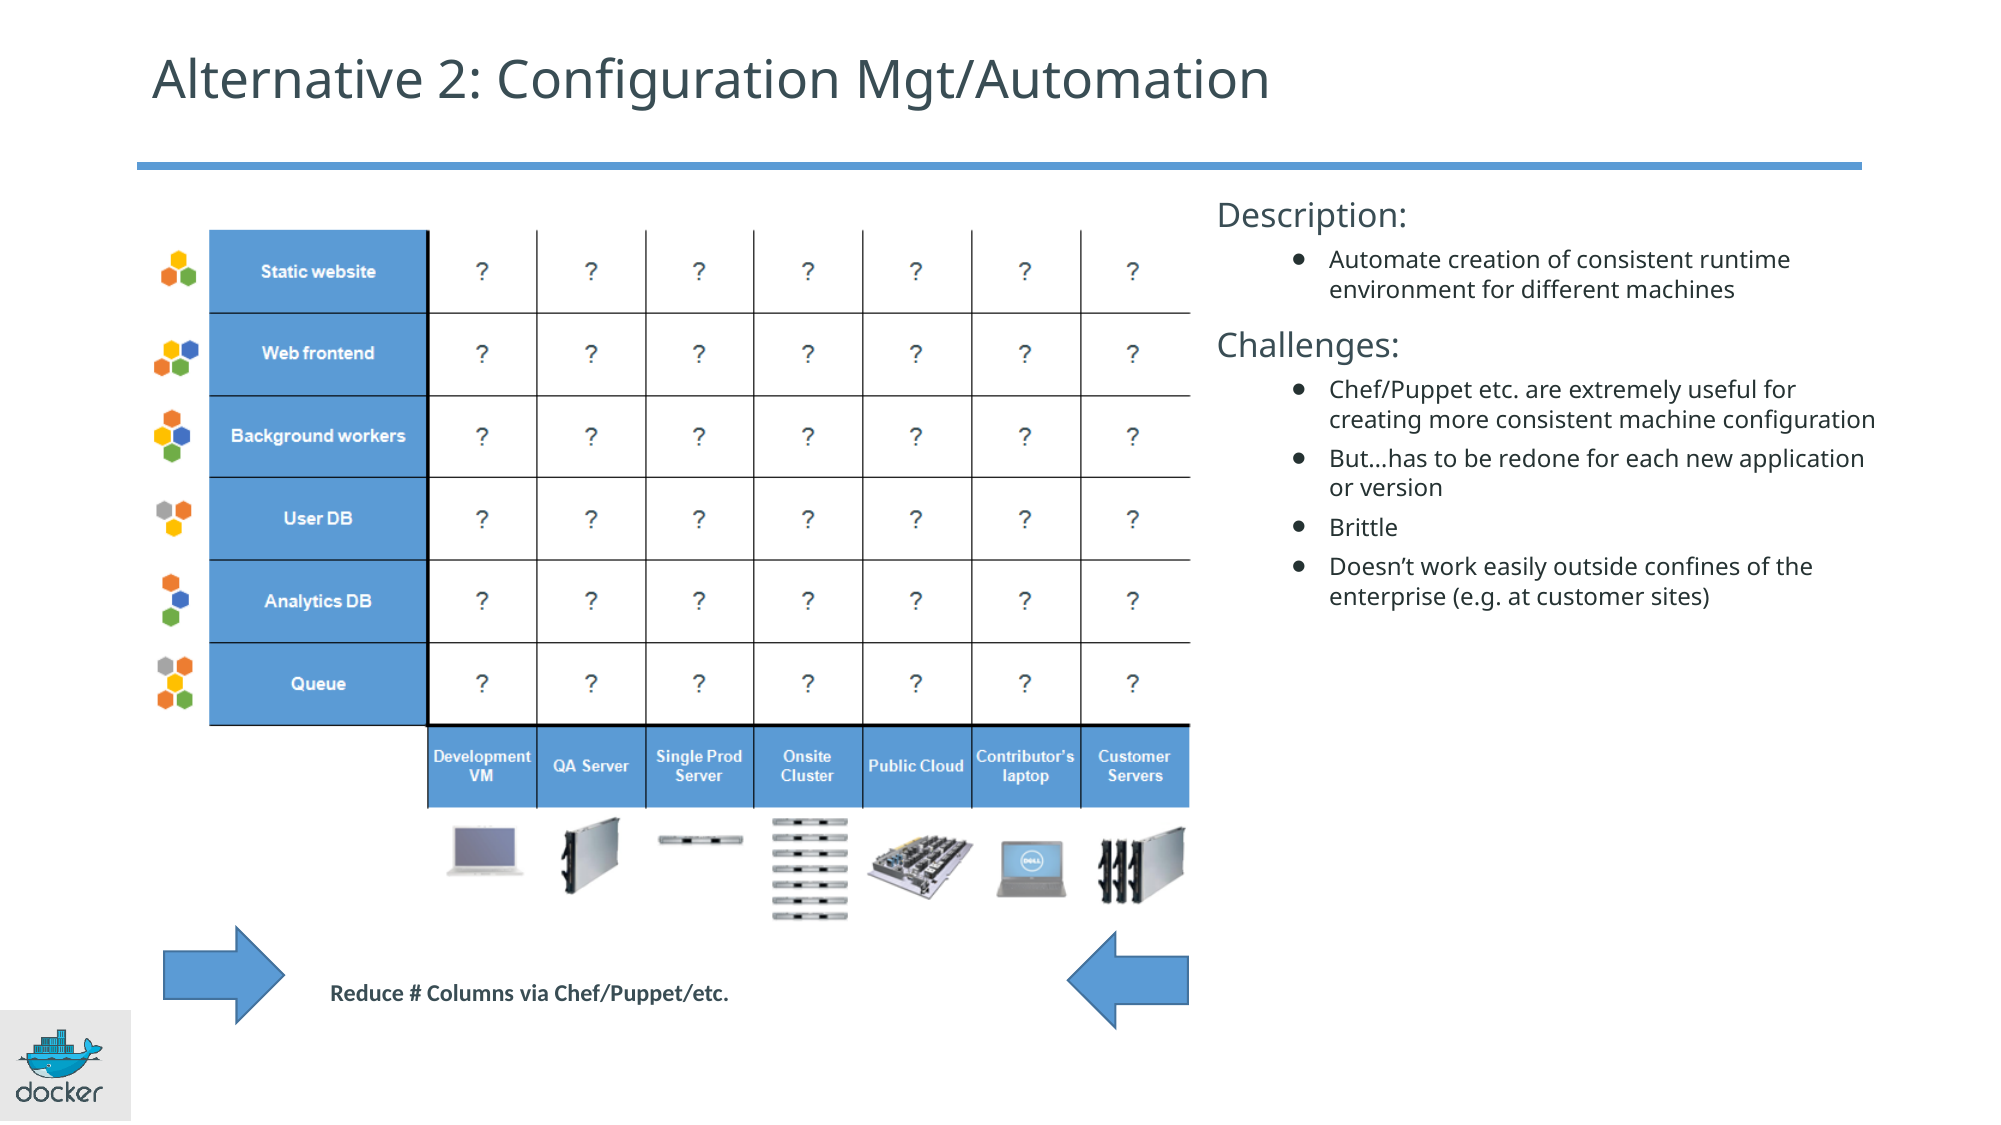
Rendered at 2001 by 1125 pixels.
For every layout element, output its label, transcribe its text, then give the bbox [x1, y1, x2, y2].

text_box [164, 927, 285, 1023]
title Alternative 2: Configuration Mgt/Automation [137, 22, 1863, 133]
list Description: Automate creation of consistent runtime environment for different machines Challenges: Chef/Puppet etc. are extremely useful for creating more consistent machine configuration But…has to be redone for each new application or version Brittle Doesn’t work easily outside confines of the enterprise (e.g. at customer sites) [1201, 186, 1904, 992]
picture [0, 1010, 131, 1121]
text_box Reduce # Columns via Chef/Puppet/etc. [315, 952, 1055, 1018]
picture [141, 212, 1193, 926]
text_box [1067, 932, 1188, 1028]
